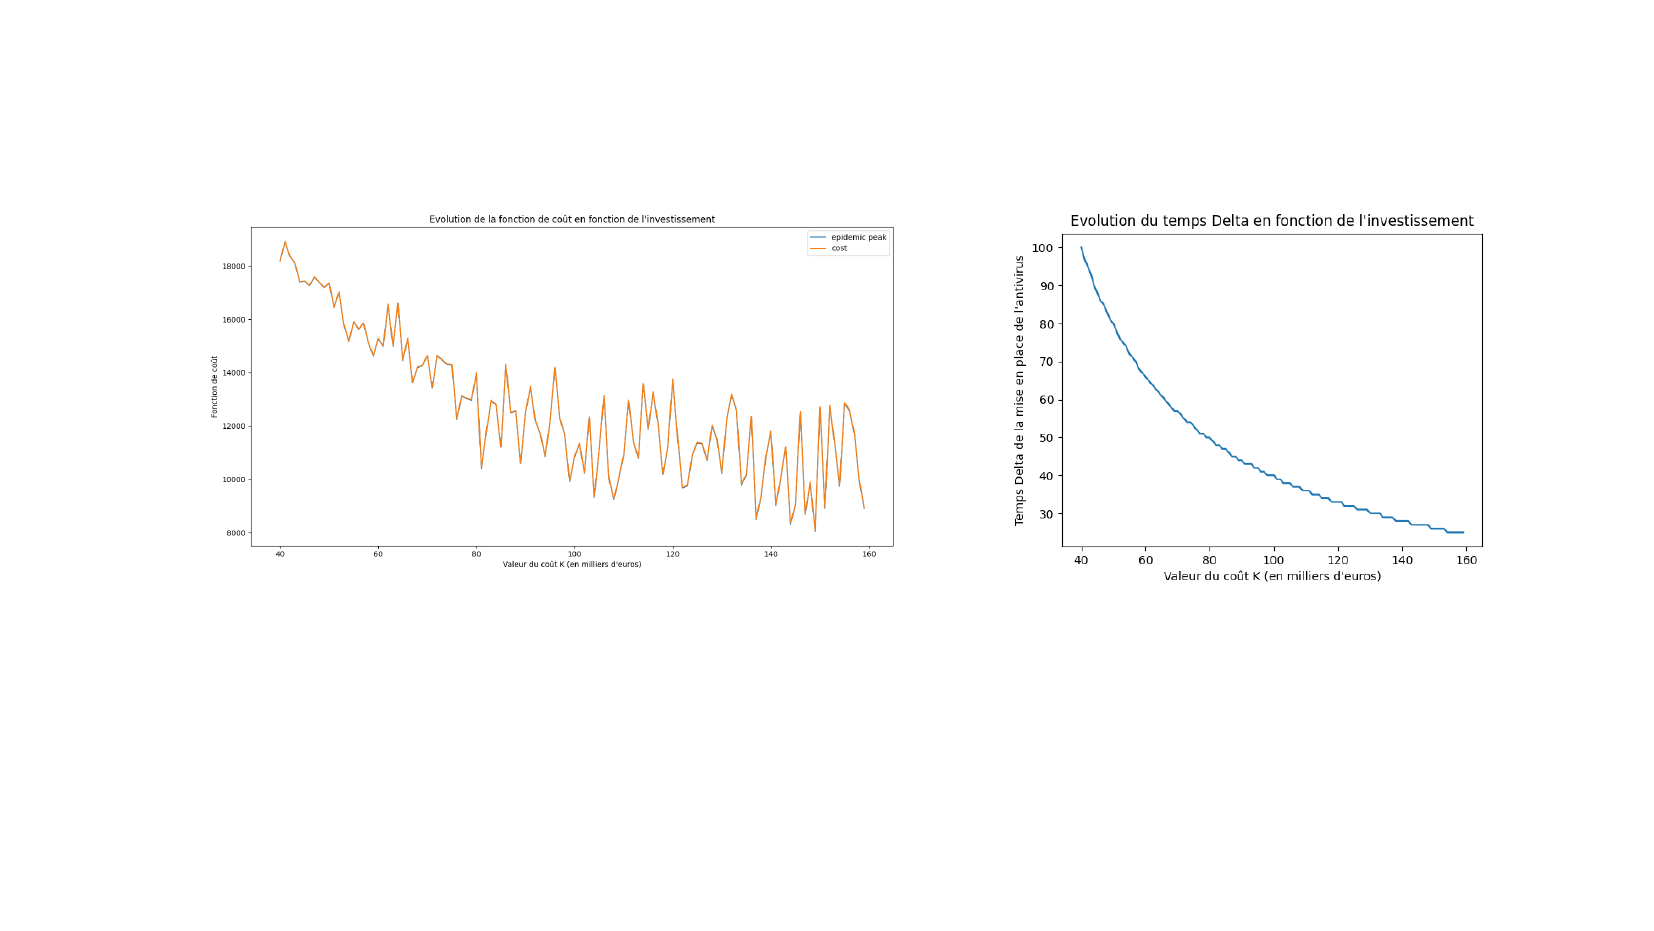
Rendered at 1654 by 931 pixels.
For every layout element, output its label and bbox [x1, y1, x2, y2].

picture [147, 177, 976, 591]
picture [994, 184, 1536, 591]
